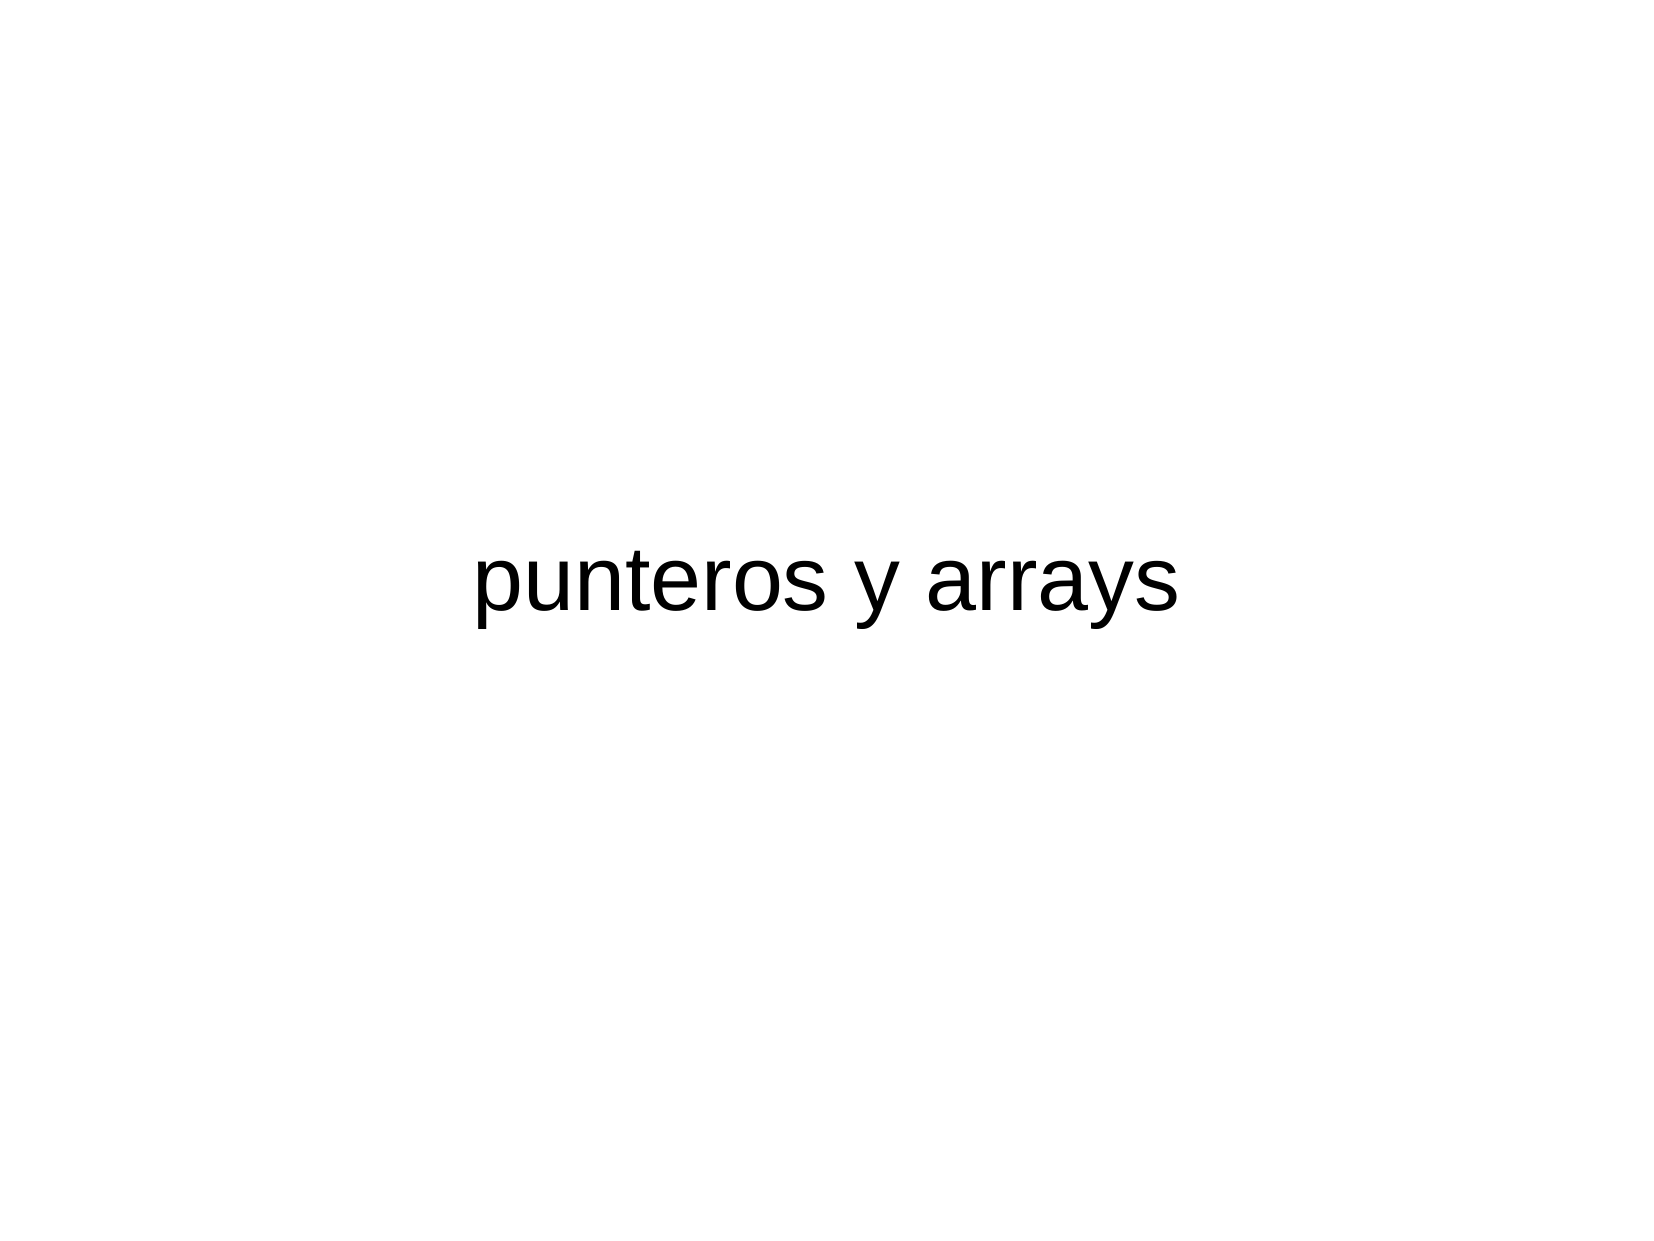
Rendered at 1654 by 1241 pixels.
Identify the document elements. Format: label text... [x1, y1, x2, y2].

subtitle punteros y arrays [82, 56, 1571, 1102]
